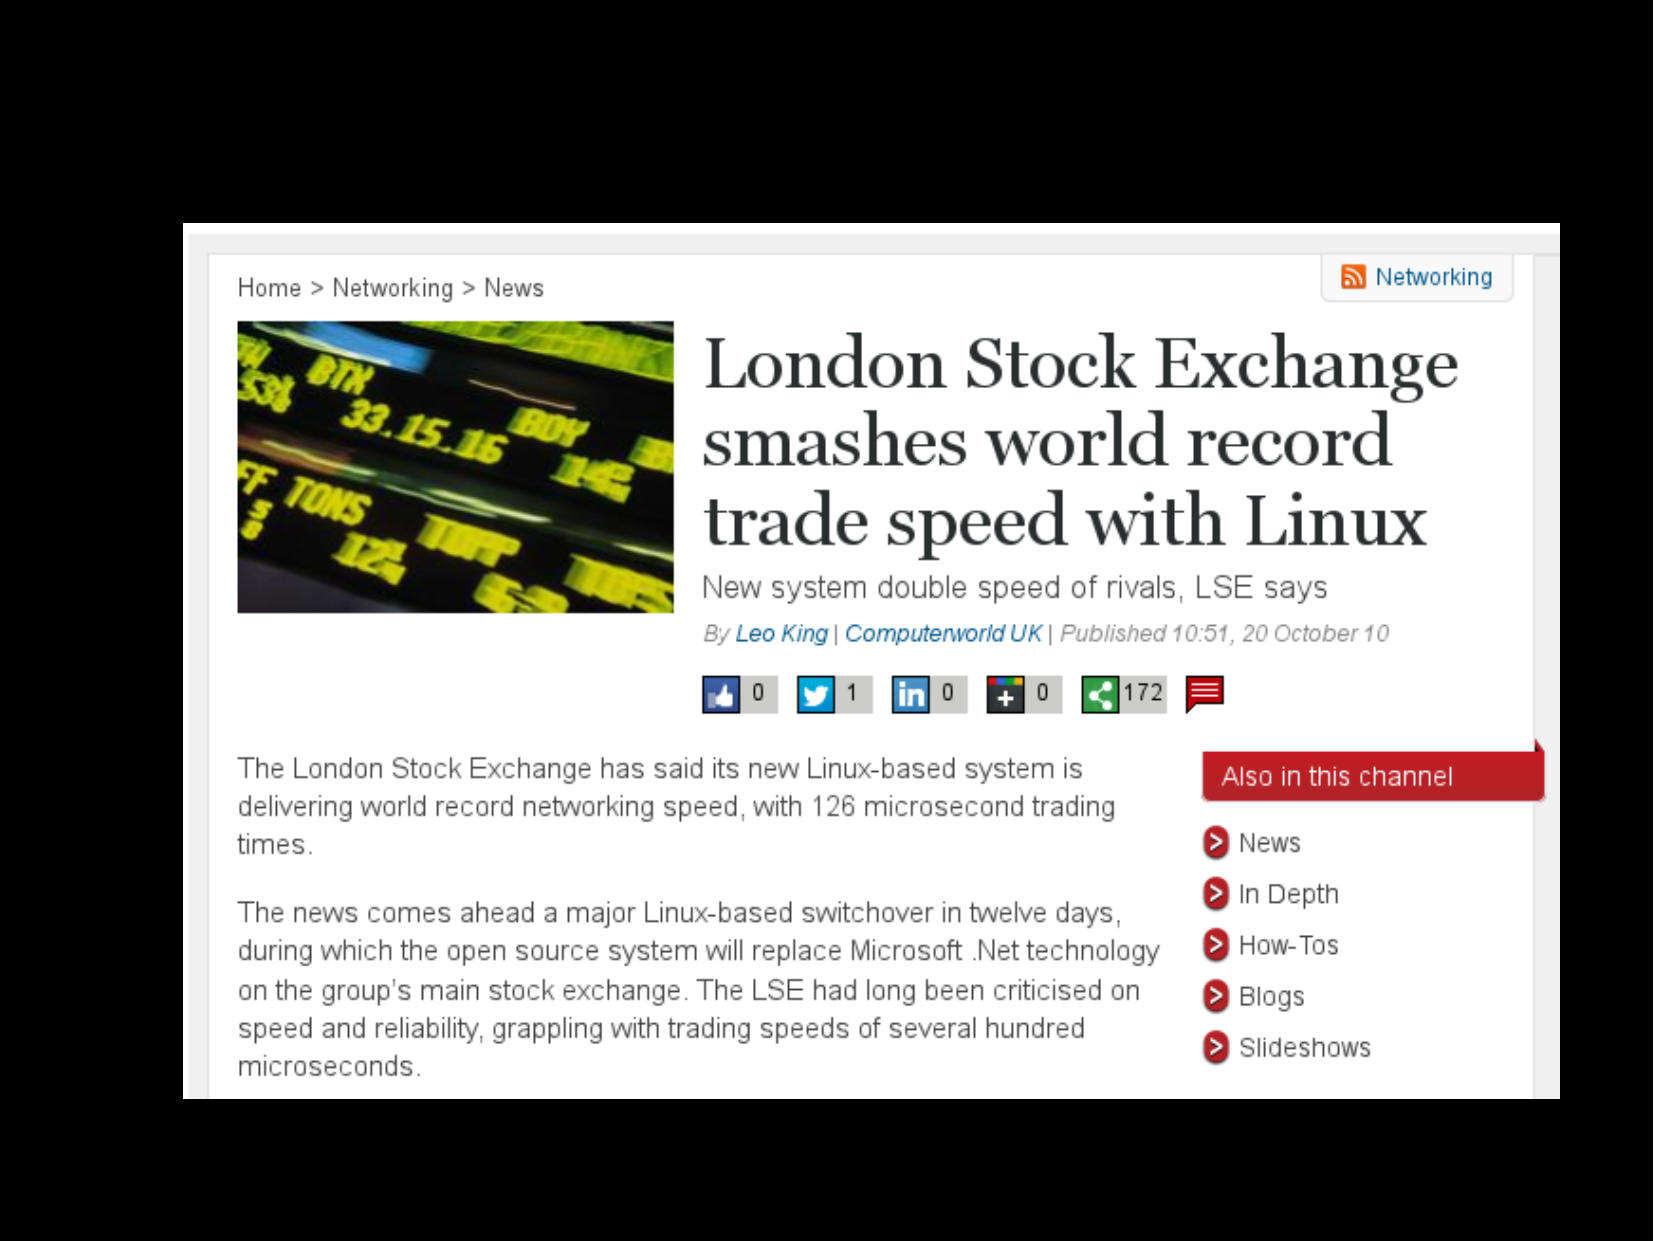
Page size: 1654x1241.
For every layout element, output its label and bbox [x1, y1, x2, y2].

picture [183, 223, 1560, 1099]
